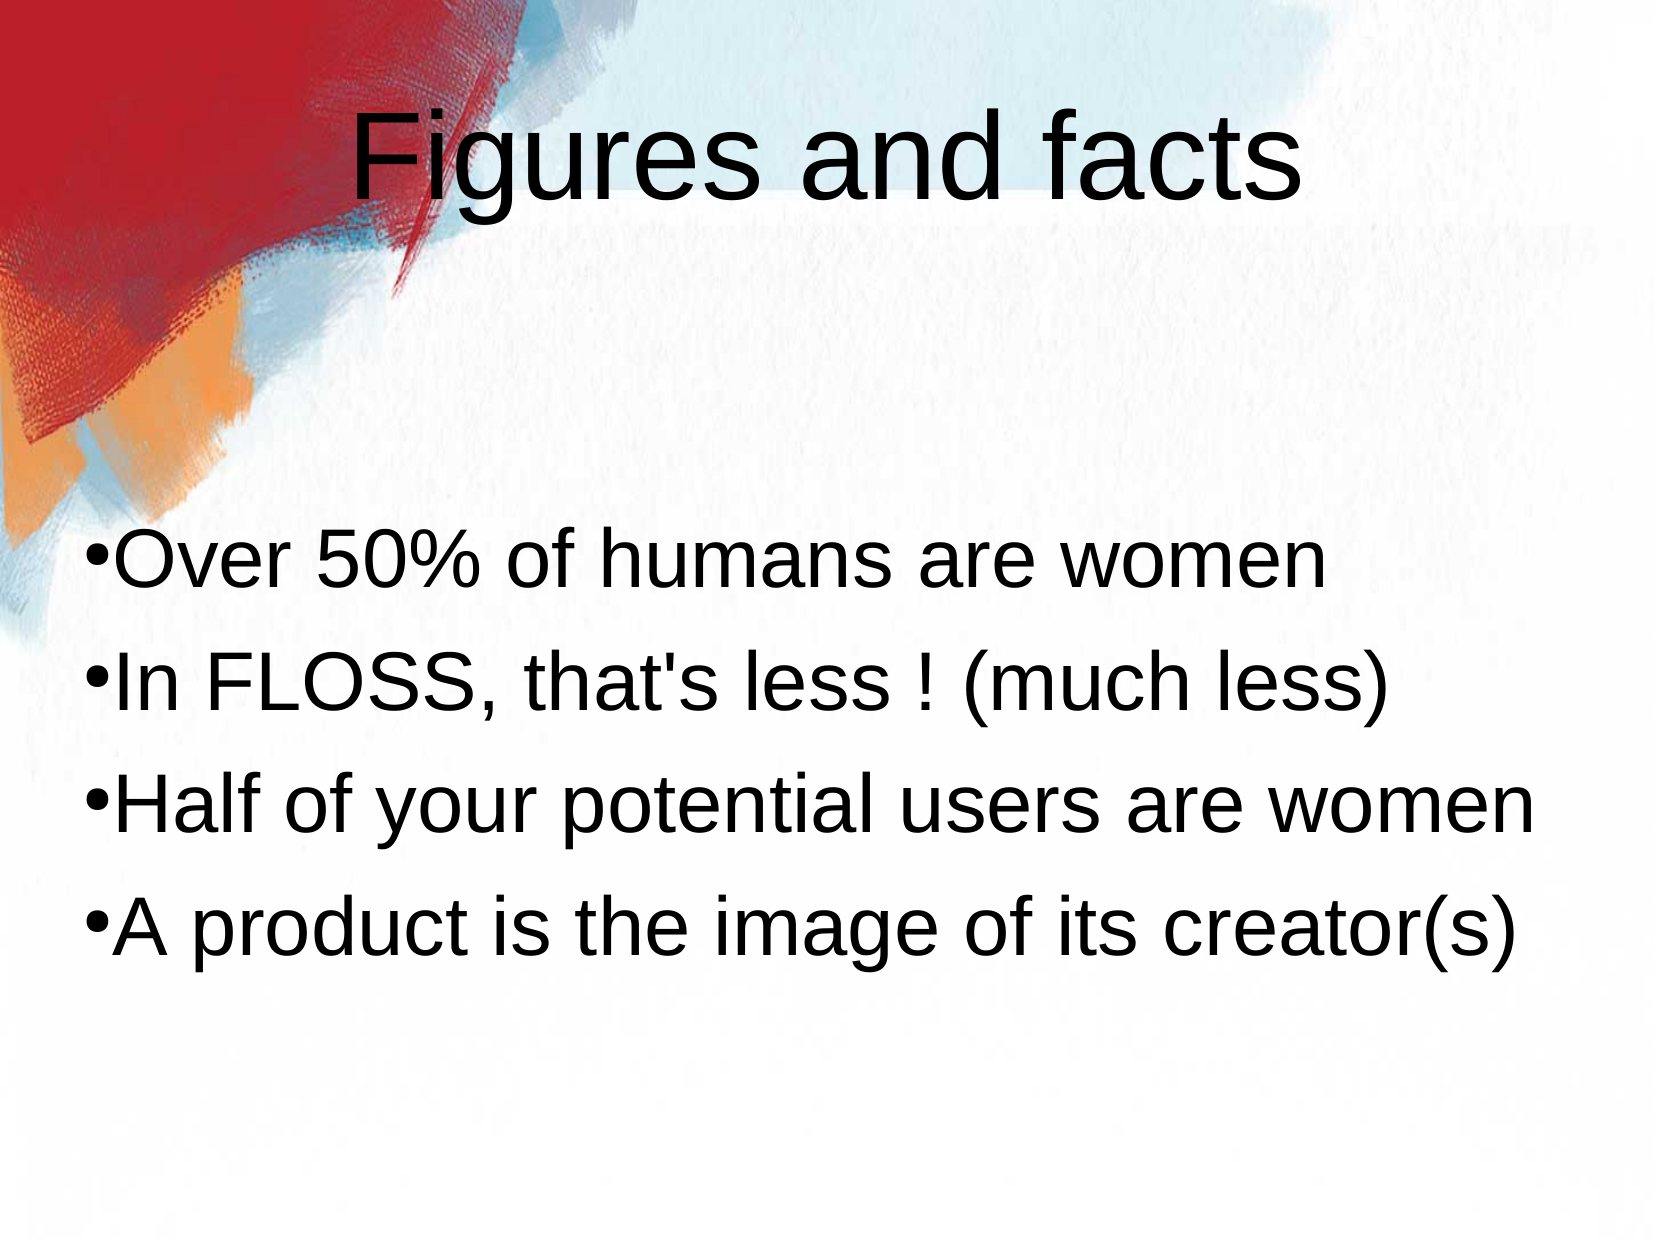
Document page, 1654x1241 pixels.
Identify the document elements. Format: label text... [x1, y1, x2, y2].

list Over 50% of humans are women In FLOSS, that's less ! (much less) Half of your potential users are women A product is the image of its creator(s) [82, 507, 1571, 1010]
picture [0, 0, 1654, 1241]
title Figures and facts [82, 13, 1571, 294]
